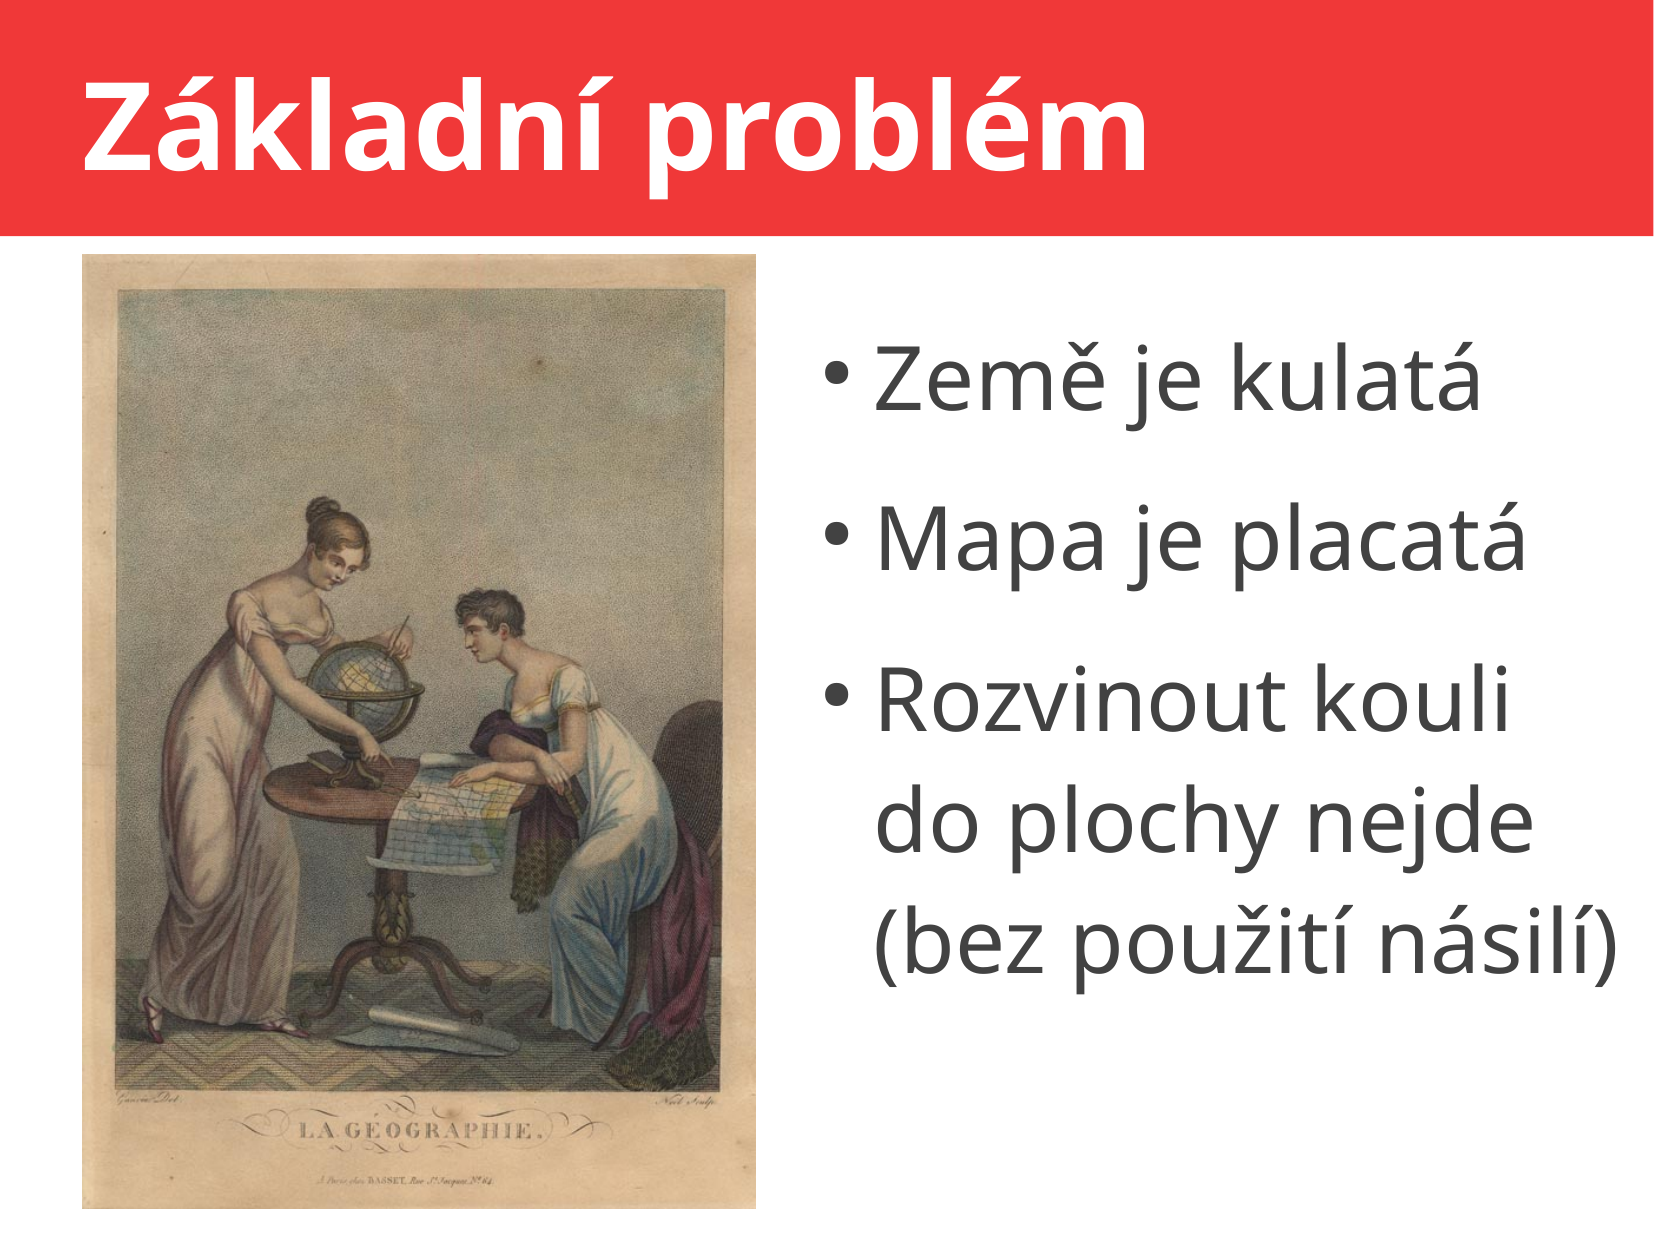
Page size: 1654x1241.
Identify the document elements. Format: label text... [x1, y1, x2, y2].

title Základní problém [82, 19, 1571, 227]
picture [82, 254, 756, 1209]
list Země je kulatá Mapa je placatá Rozvinout kouli do plochy nejde (bez použití násilí) [803, 314, 1630, 1080]
